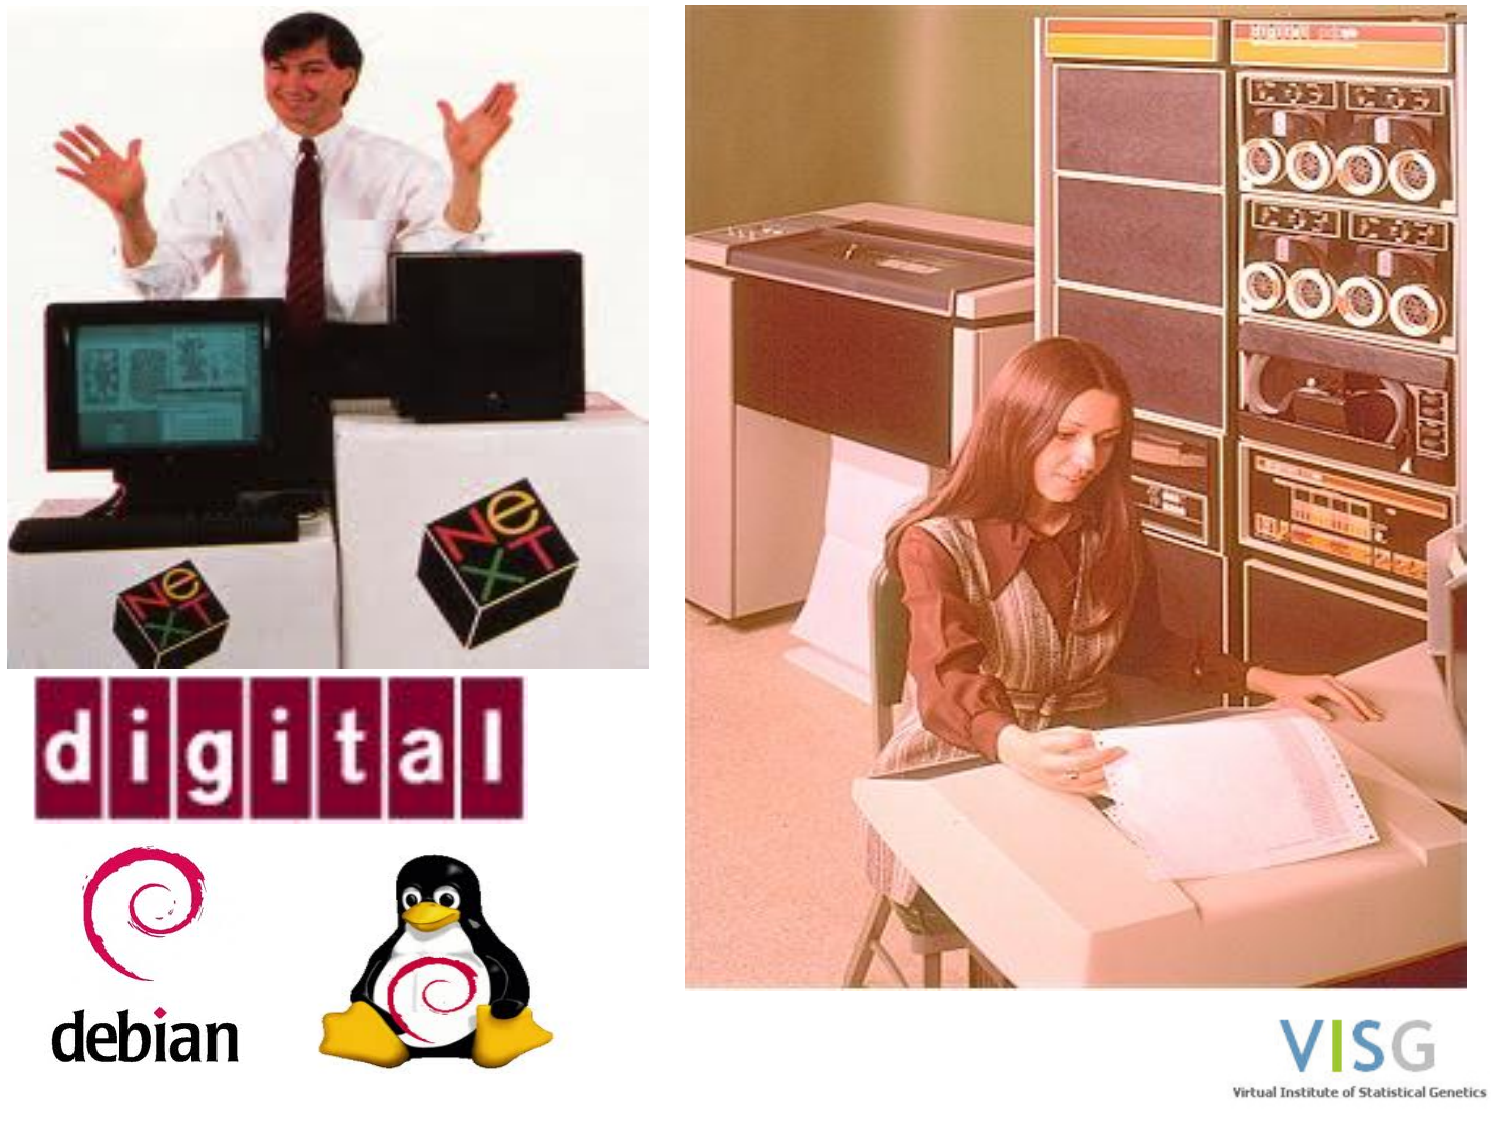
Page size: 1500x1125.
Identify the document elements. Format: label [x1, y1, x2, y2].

picture [33, 675, 528, 824]
picture [685, 5, 1467, 991]
picture [7, 6, 649, 669]
picture [17, 841, 274, 1064]
picture [296, 829, 603, 1087]
picture [1226, 995, 1494, 1121]
